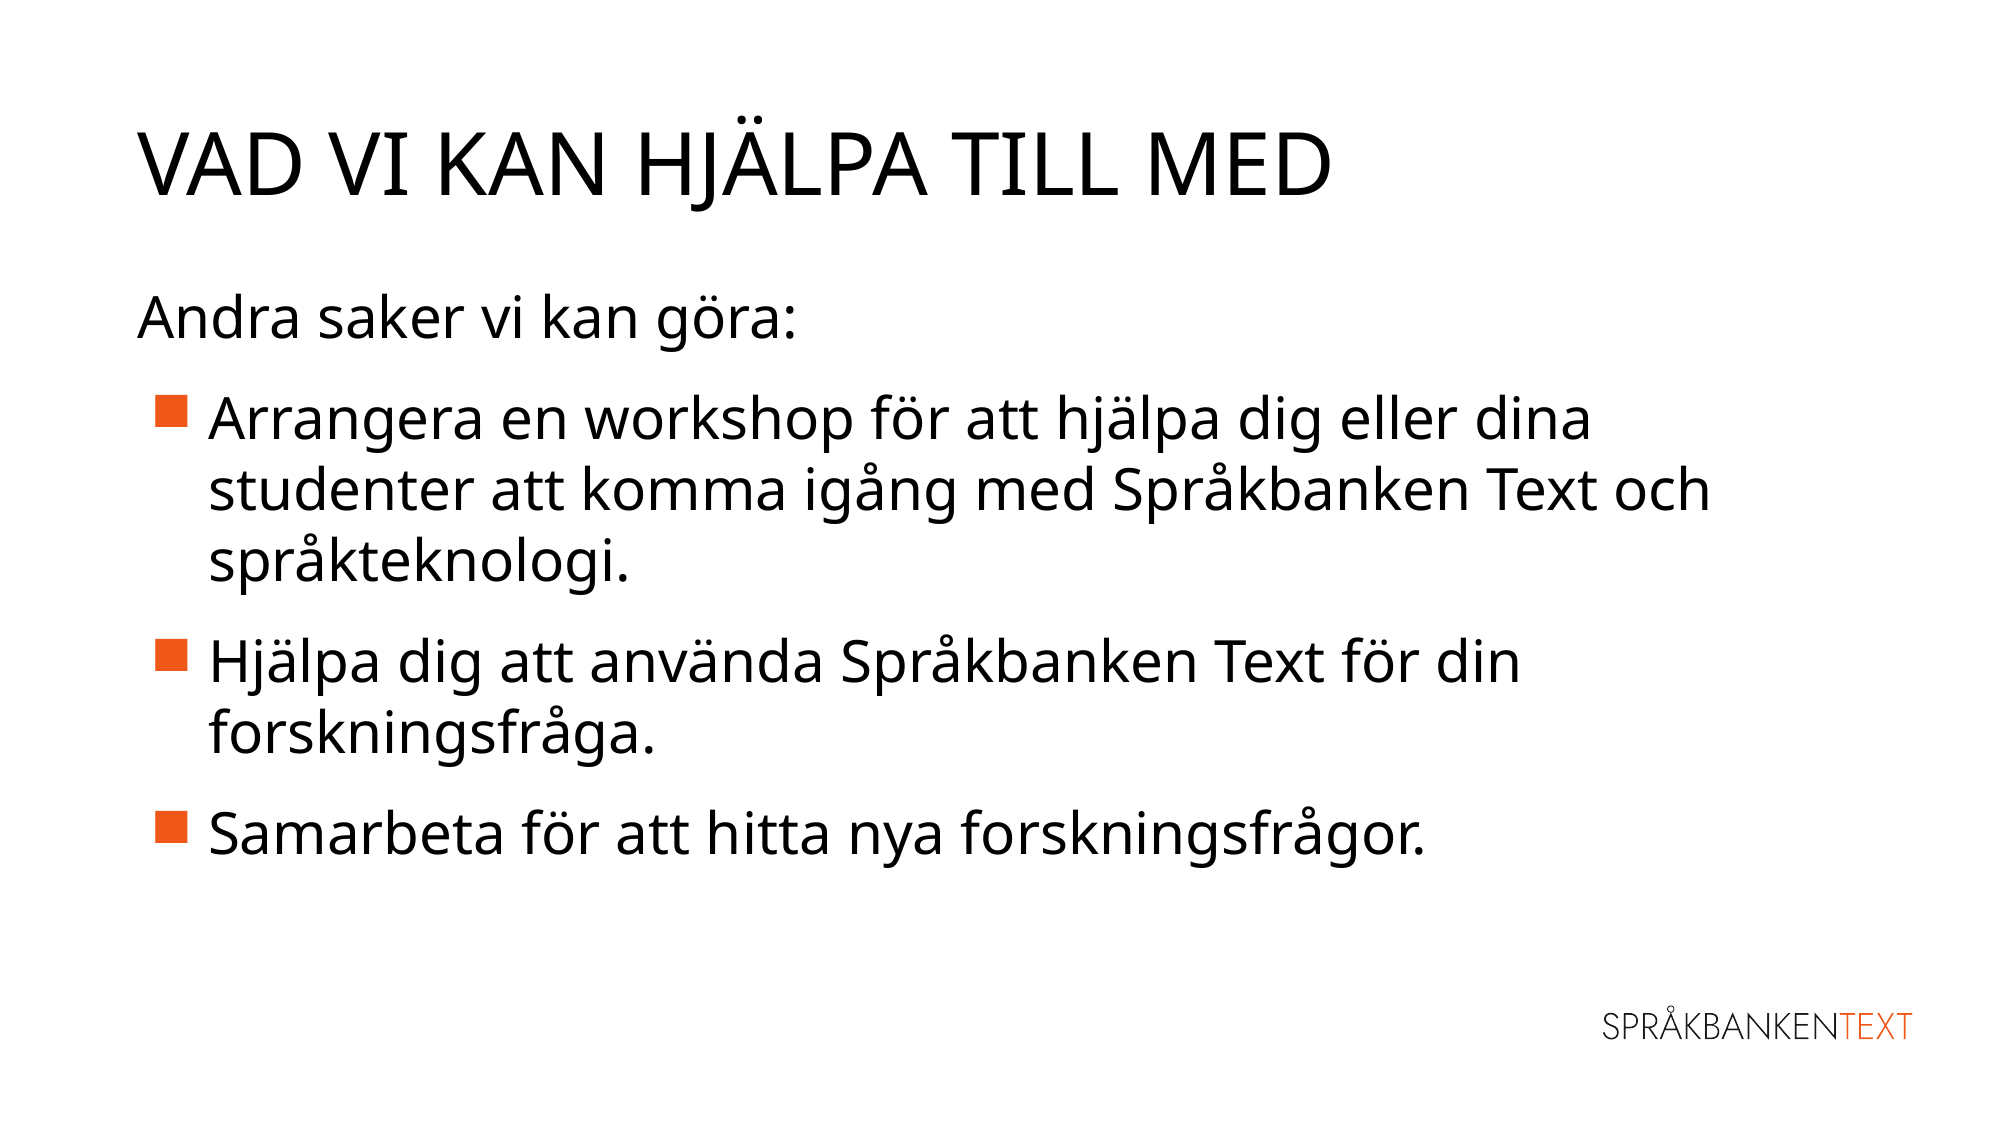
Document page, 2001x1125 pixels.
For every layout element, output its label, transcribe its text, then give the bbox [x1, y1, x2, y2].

title Vad vi kan hjälpa till med [137, 98, 1863, 225]
picture [1600, 998, 1959, 1125]
list Andra saker vi kan göra: Arrangera en workshop för att hjälpa dig eller dina studenter att komma igång med Språkbanken Text och språkteknologi. Hjälpa dig att använda Språkbanken Text för din forskningsfråga. Samarbeta för att hitta nya forskningsfrågor. [137, 281, 1861, 748]
